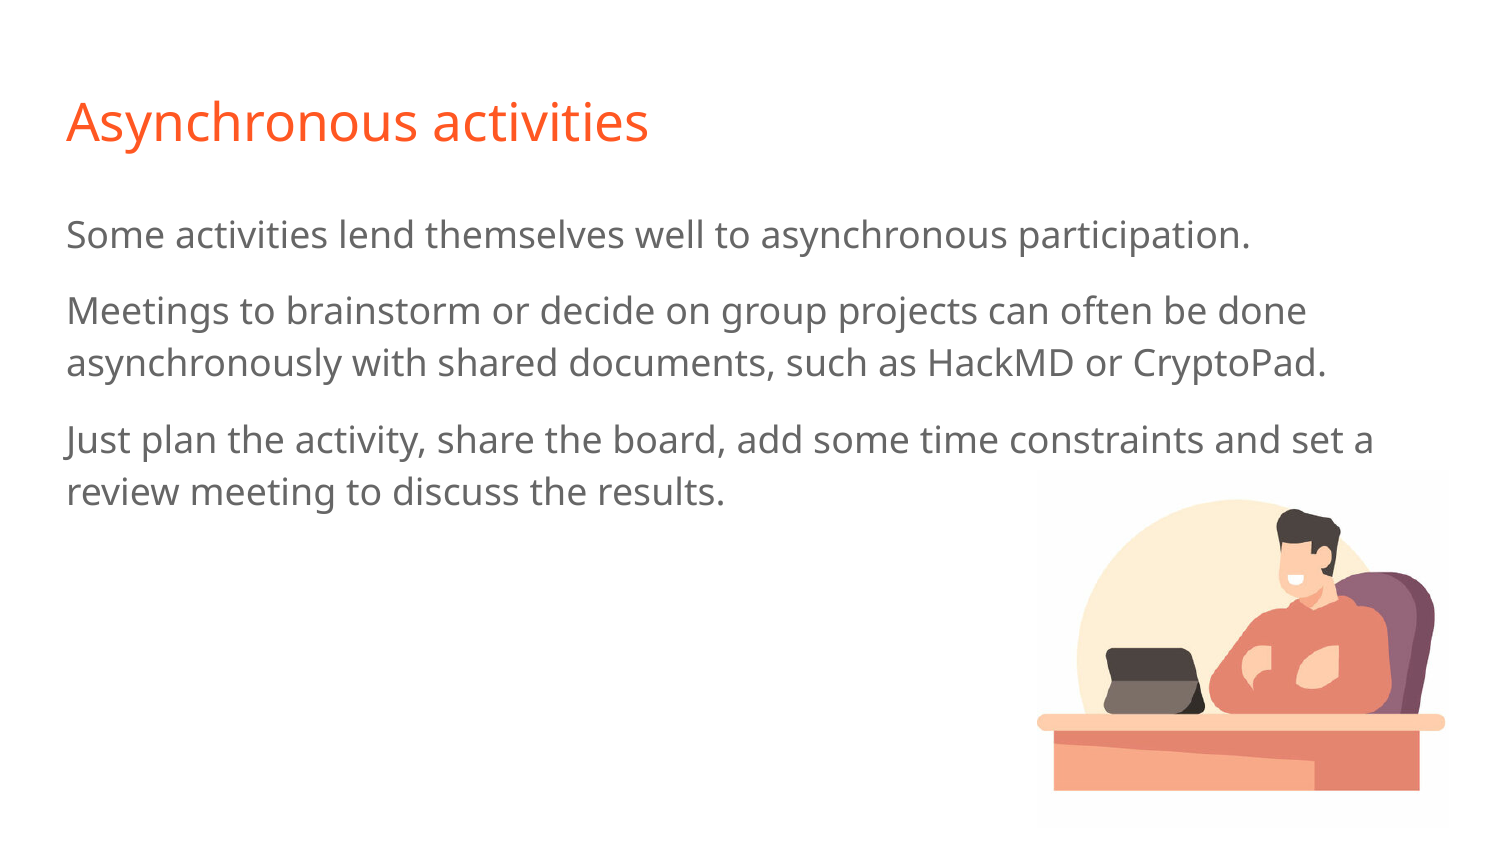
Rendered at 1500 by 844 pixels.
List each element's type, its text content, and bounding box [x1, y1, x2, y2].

list Some activities lend themselves well to asynchronous participation. Meetings to brainstorm or decide on group projects can often be done asynchronously with shared documents, such as HackMD or CryptoPad. Just plan the activity, share the board, add some time constraints and set a review meeting to discuss the results. [51, 189, 1449, 750]
picture [1037, 470, 1449, 828]
title Asynchronous activities [51, 72, 1449, 167]
